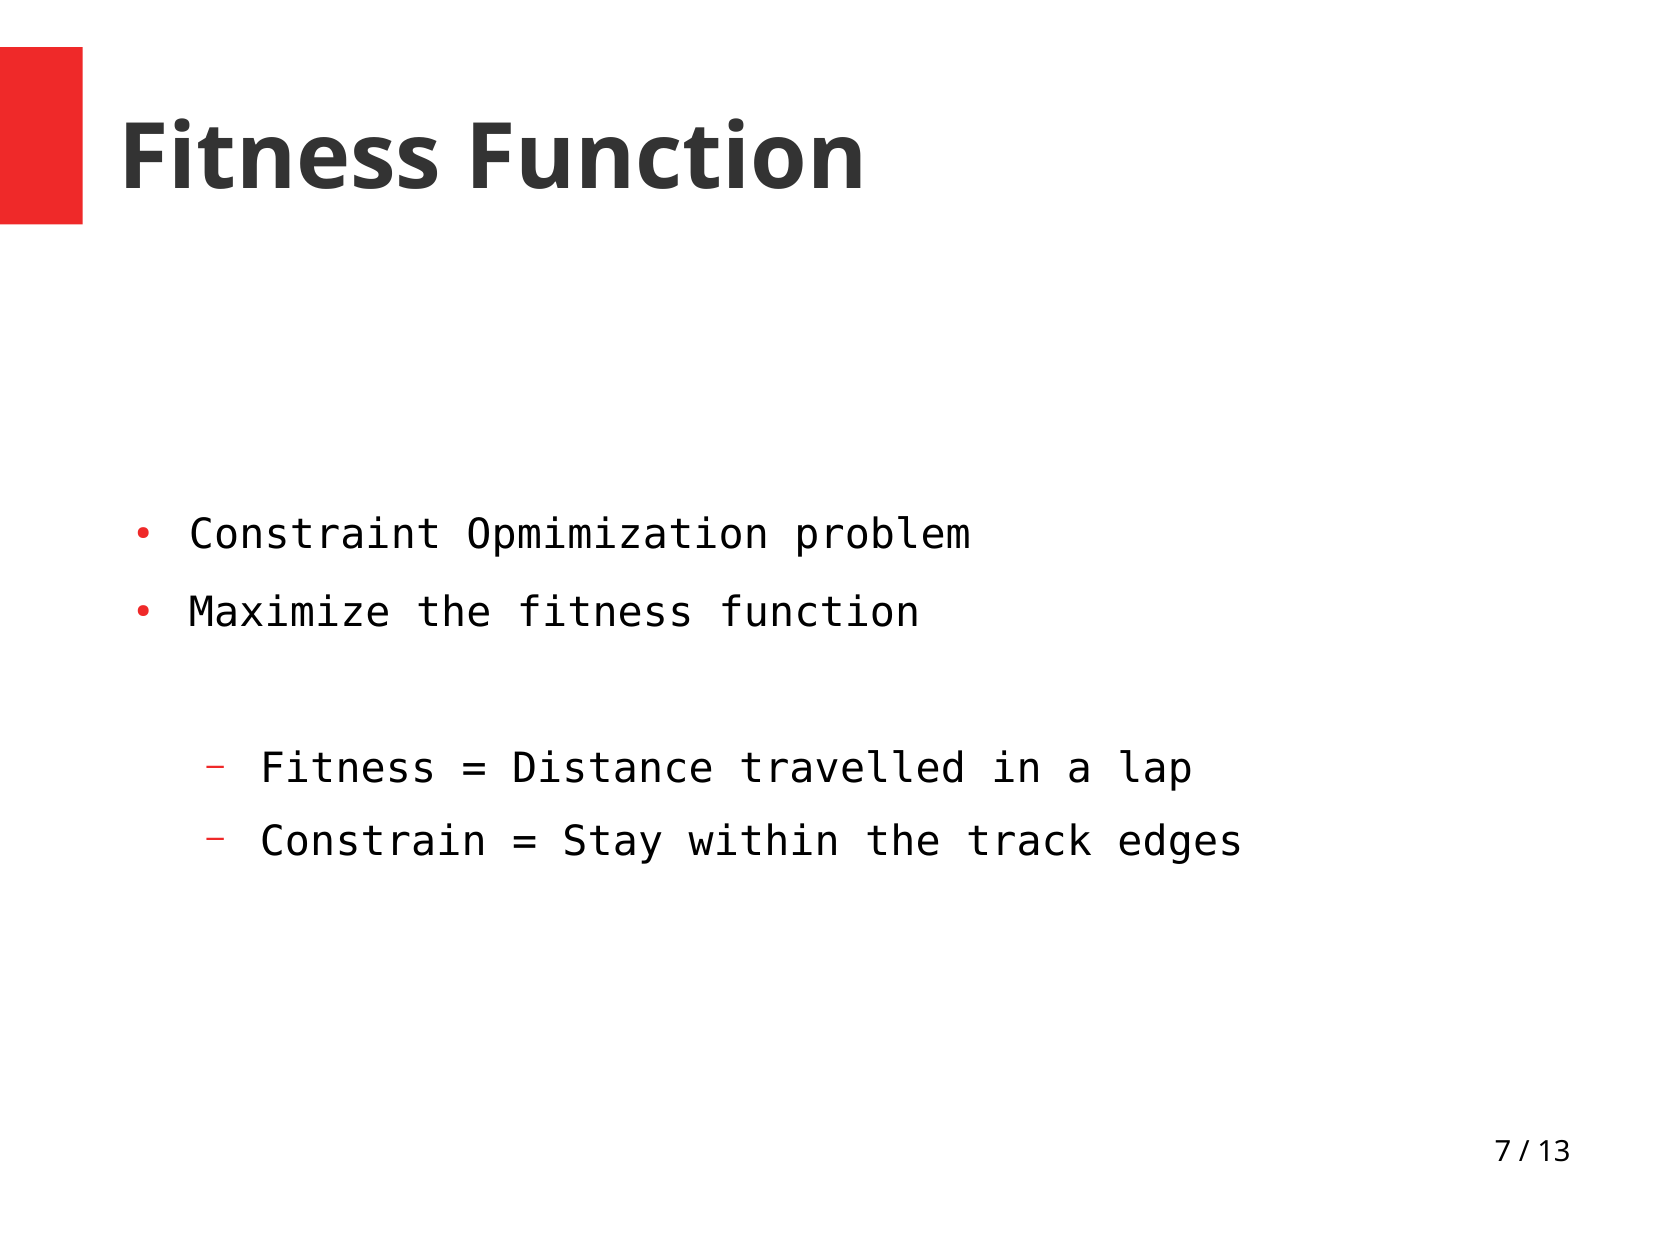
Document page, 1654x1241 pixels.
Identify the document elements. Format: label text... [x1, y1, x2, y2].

title Fitness Function [118, 49, 1571, 257]
list Constraint Opmimization problem Maximize the fitness function Fitness = Distance travelled in a lap Constrain = Stay within the track edges [118, 354, 1536, 1074]
